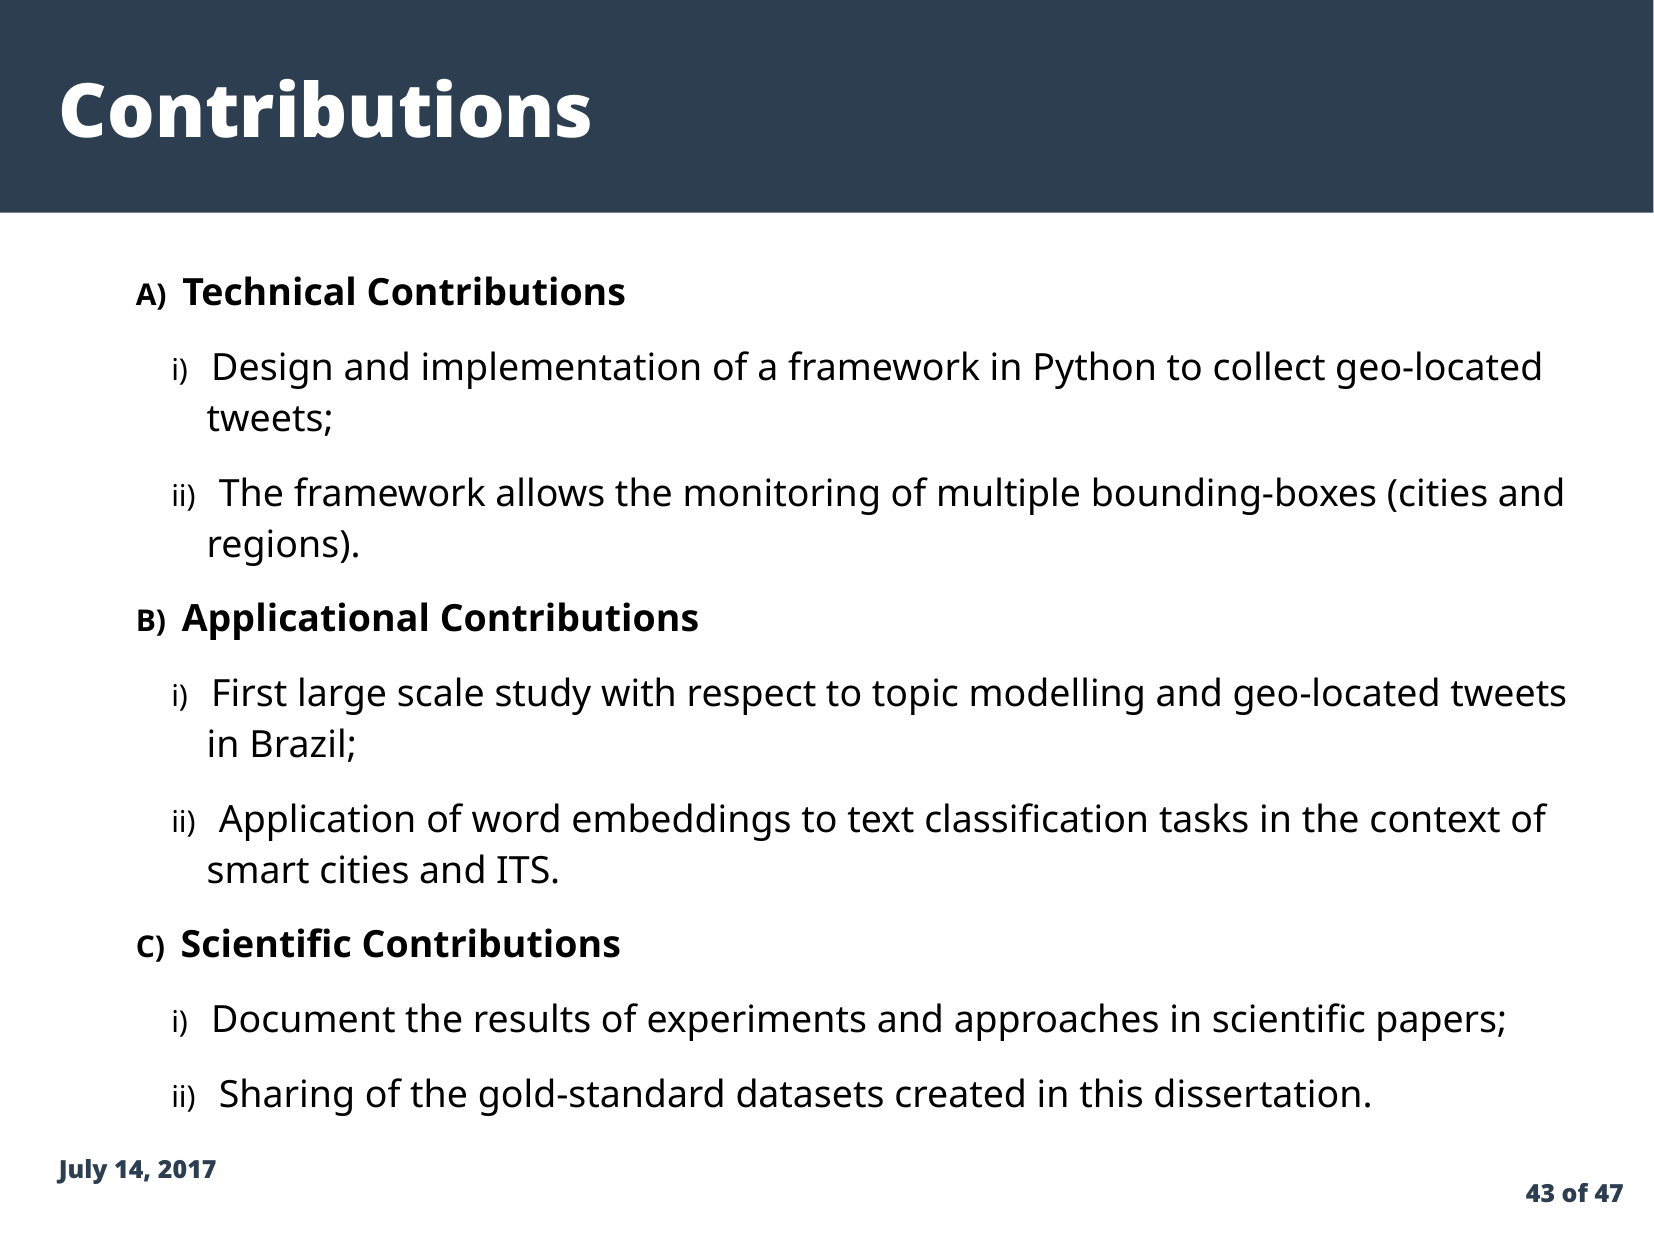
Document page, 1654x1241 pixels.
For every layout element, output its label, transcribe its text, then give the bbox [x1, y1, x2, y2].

text_box Technical Contributions Design and implementation of a framework in Python to collect geo-located tweets; The framework allows the monitoring of multiple bounding-boxes (cities and regions). Applicational Contributions First large scale study with respect to topic modelling and geo-located tweets in Brazil; Application of word embeddings to text classification tasks in the context of smart cities and ITS. Scientific Contributions Document the results of experiments and approaches in scientific papers; Sharing of the gold-standard datasets created in this dissertation. [82, 265, 1595, 1065]
title Contributions [59, 29, 1595, 187]
